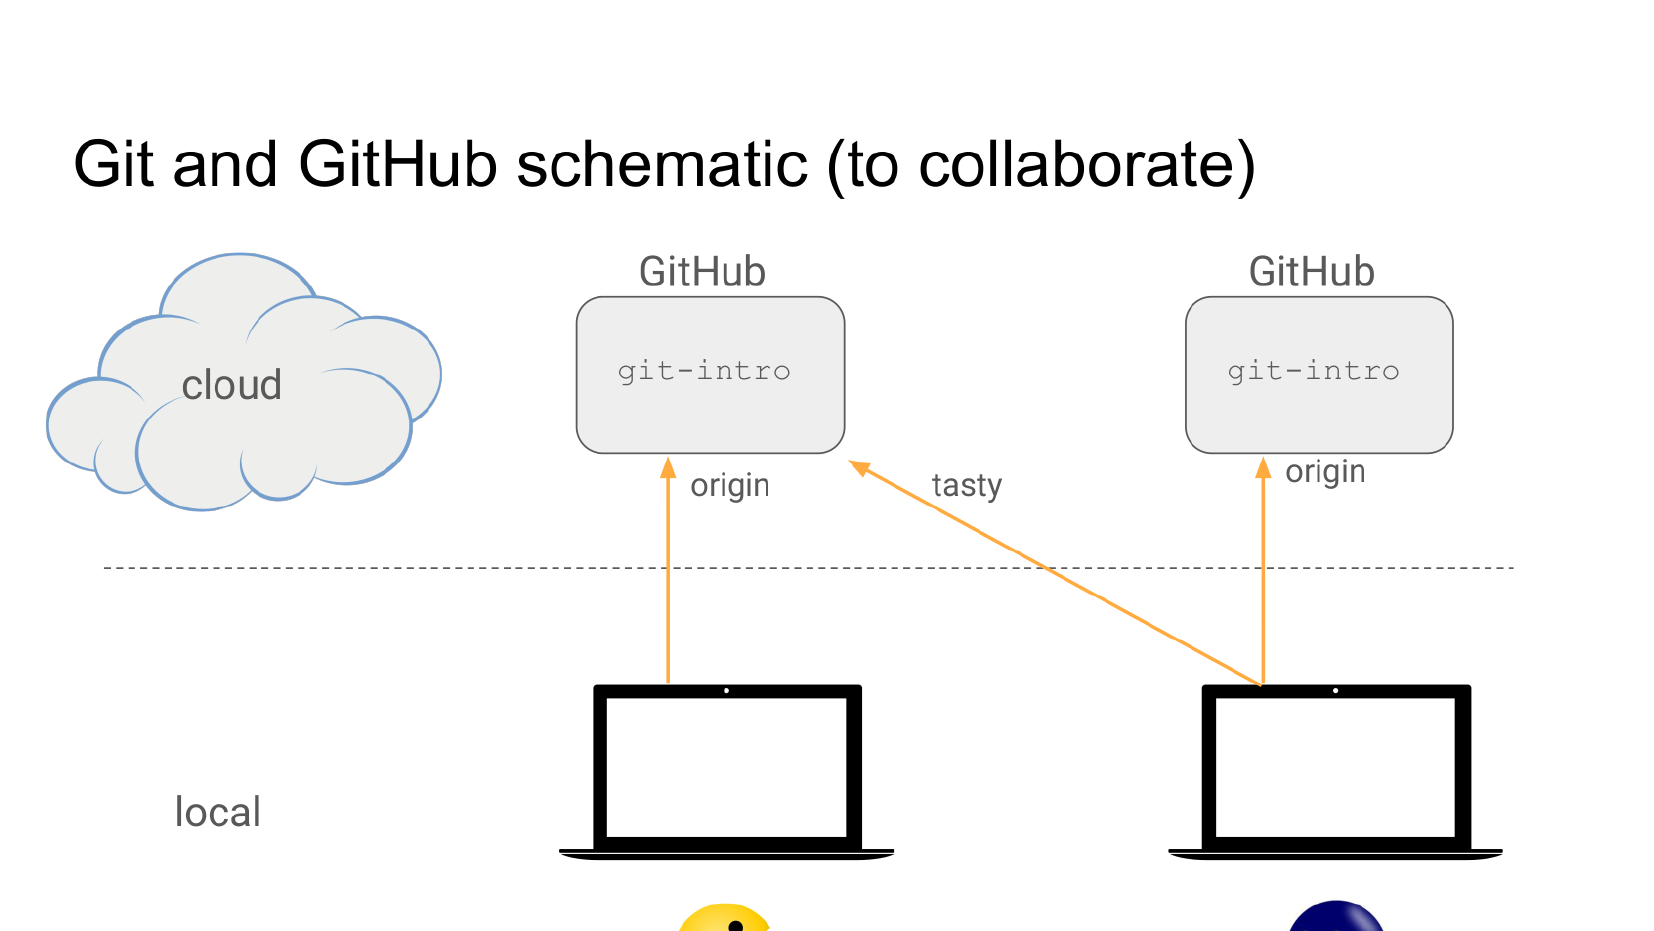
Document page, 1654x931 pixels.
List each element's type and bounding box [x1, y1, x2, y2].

picture [4, 109, 1654, 931]
